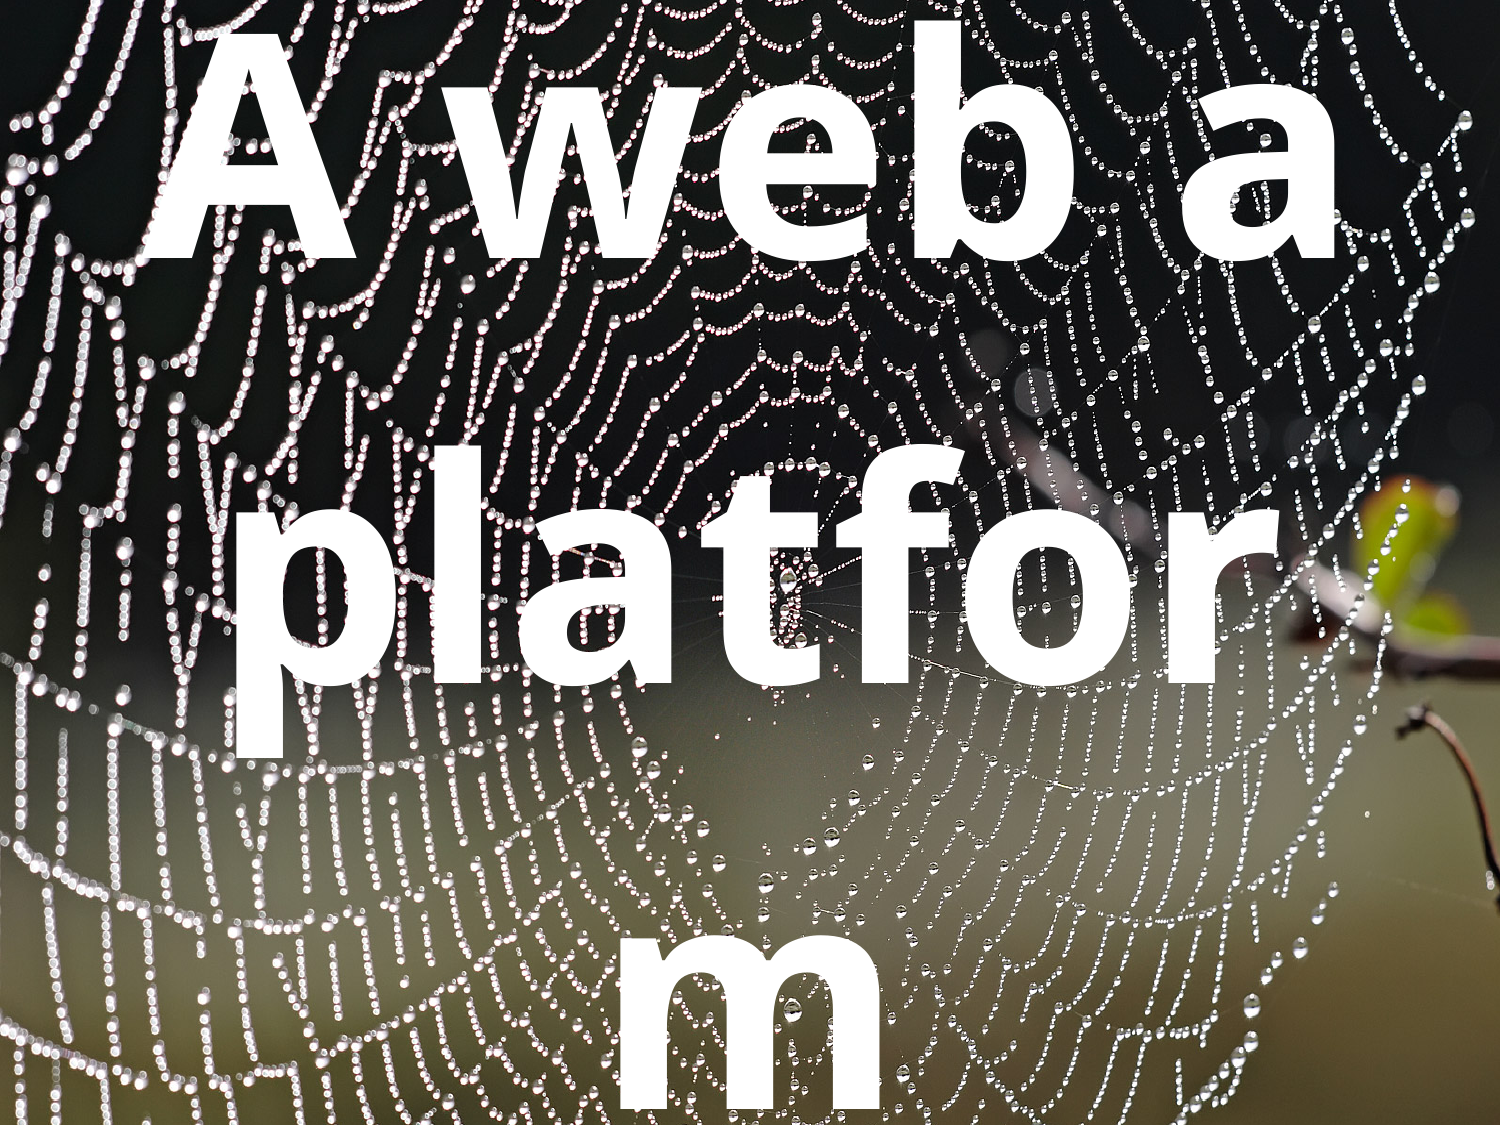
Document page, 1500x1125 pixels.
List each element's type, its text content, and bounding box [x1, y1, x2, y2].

picture [0, 0, 1500, 1125]
subtitle A web a platform [75, 128, 1425, 997]
